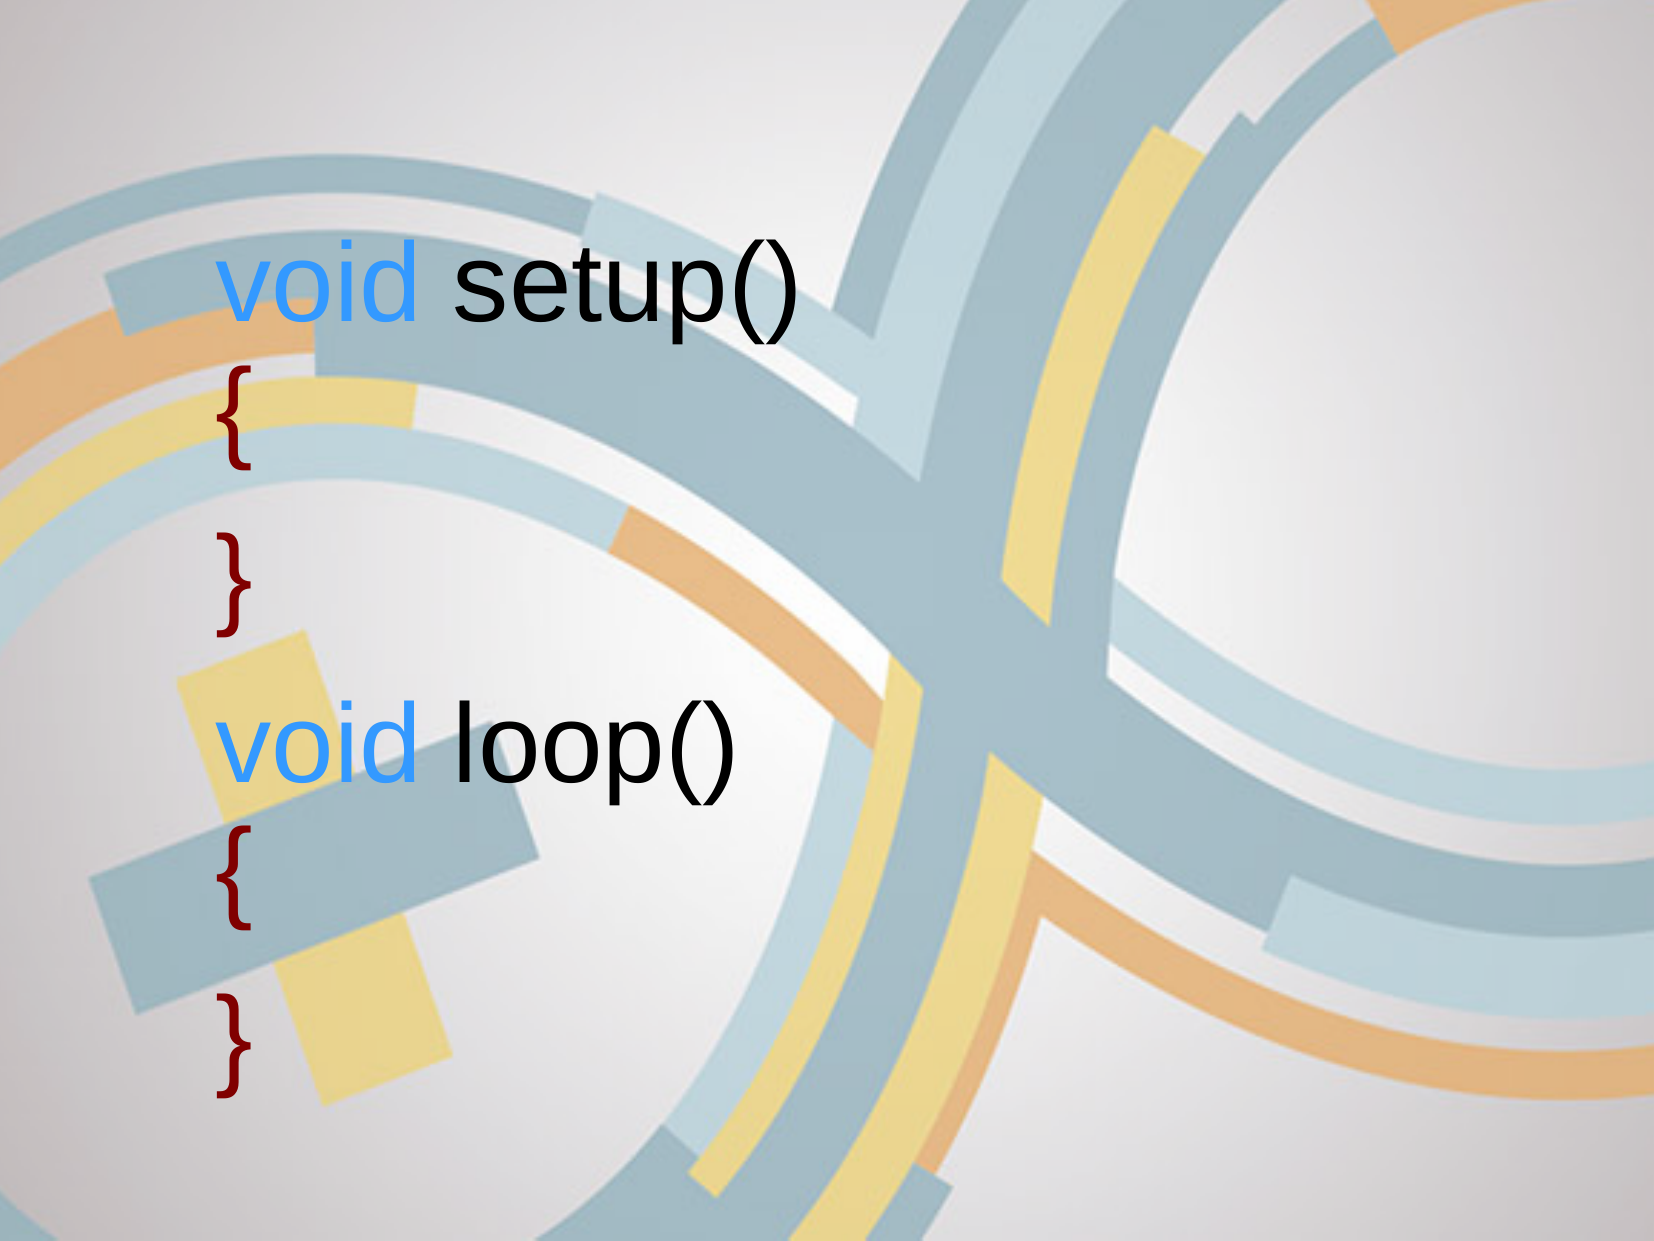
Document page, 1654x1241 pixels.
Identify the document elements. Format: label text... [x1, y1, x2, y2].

picture [0, 0, 1654, 1241]
text_box void setup() { } void loop() { } [200, 212, 1524, 1107]
